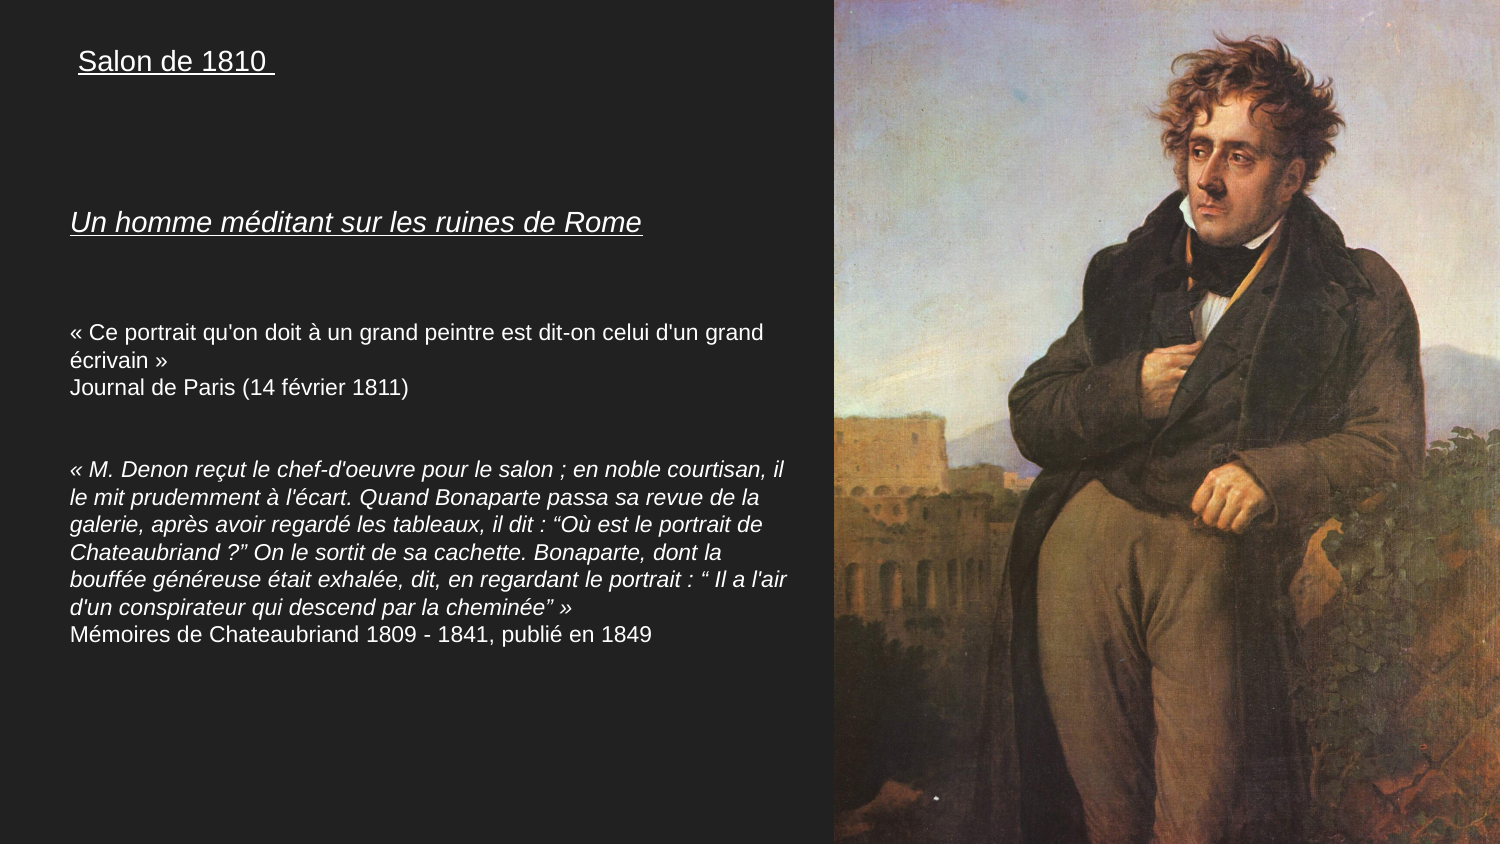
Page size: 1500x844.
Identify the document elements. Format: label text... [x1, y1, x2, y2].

picture [834, 0, 1500, 844]
text_box Un homme méditant sur les ruines de Rome [54, 188, 708, 272]
text_box « Ce portrait qu'on doit à un grand peintre est dit-on celui d'un grand écrivain » Journal de Paris (14 février 1811) « M. Denon reçut le chef-d'oeuvre pour le salon ; en noble courtisan, il le mit prudemment à l'écart. Quand Bonaparte passa sa revue de la galerie, après avoir regardé les tableaux, il dit : “Où est le portrait de Chateaubriand ?” On le sortit de sa cachette. Bonaparte, dont la bouffée généreuse était exhalée, dit, en regardant le portrait : “ Il a l'air d'un conspirateur qui descend par la cheminée” » Mémoires de Chateaubriand 1809 - 1841, publié en 1849 [54, 302, 813, 796]
list Salon de 1810 [63, 27, 1268, 126]
